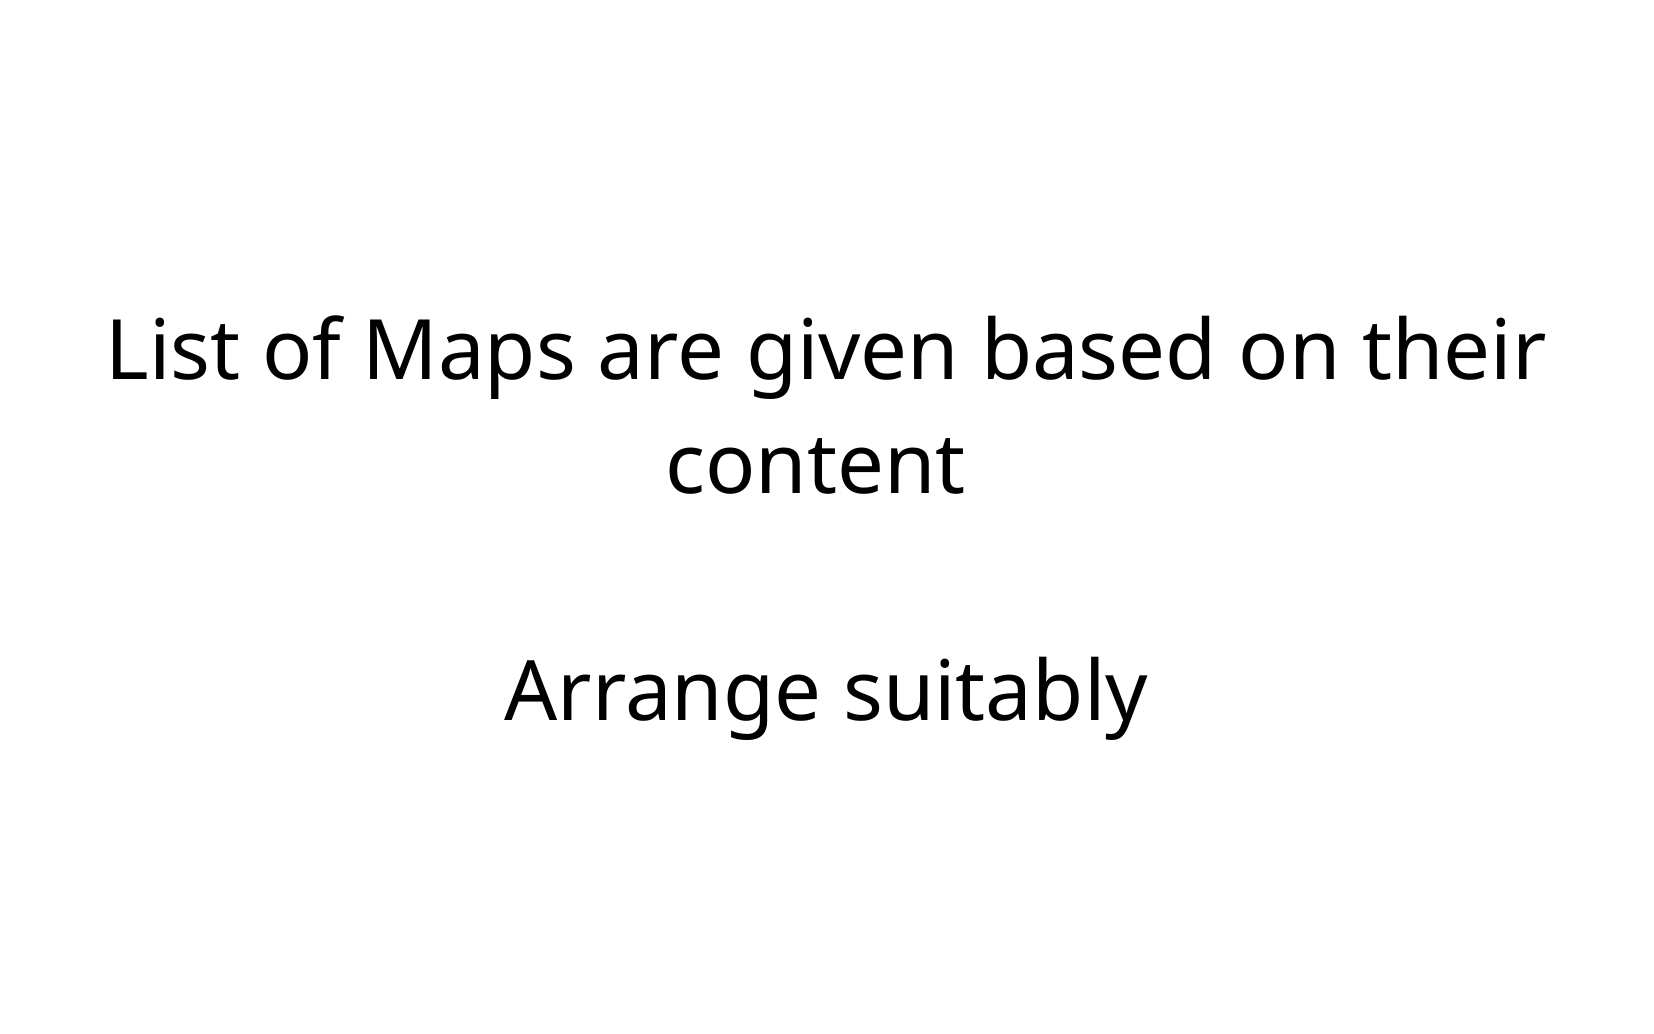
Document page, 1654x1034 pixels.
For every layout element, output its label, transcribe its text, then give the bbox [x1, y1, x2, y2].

subtitle List of Maps are given based on their content Arrange suitably [82, 117, 1571, 918]
